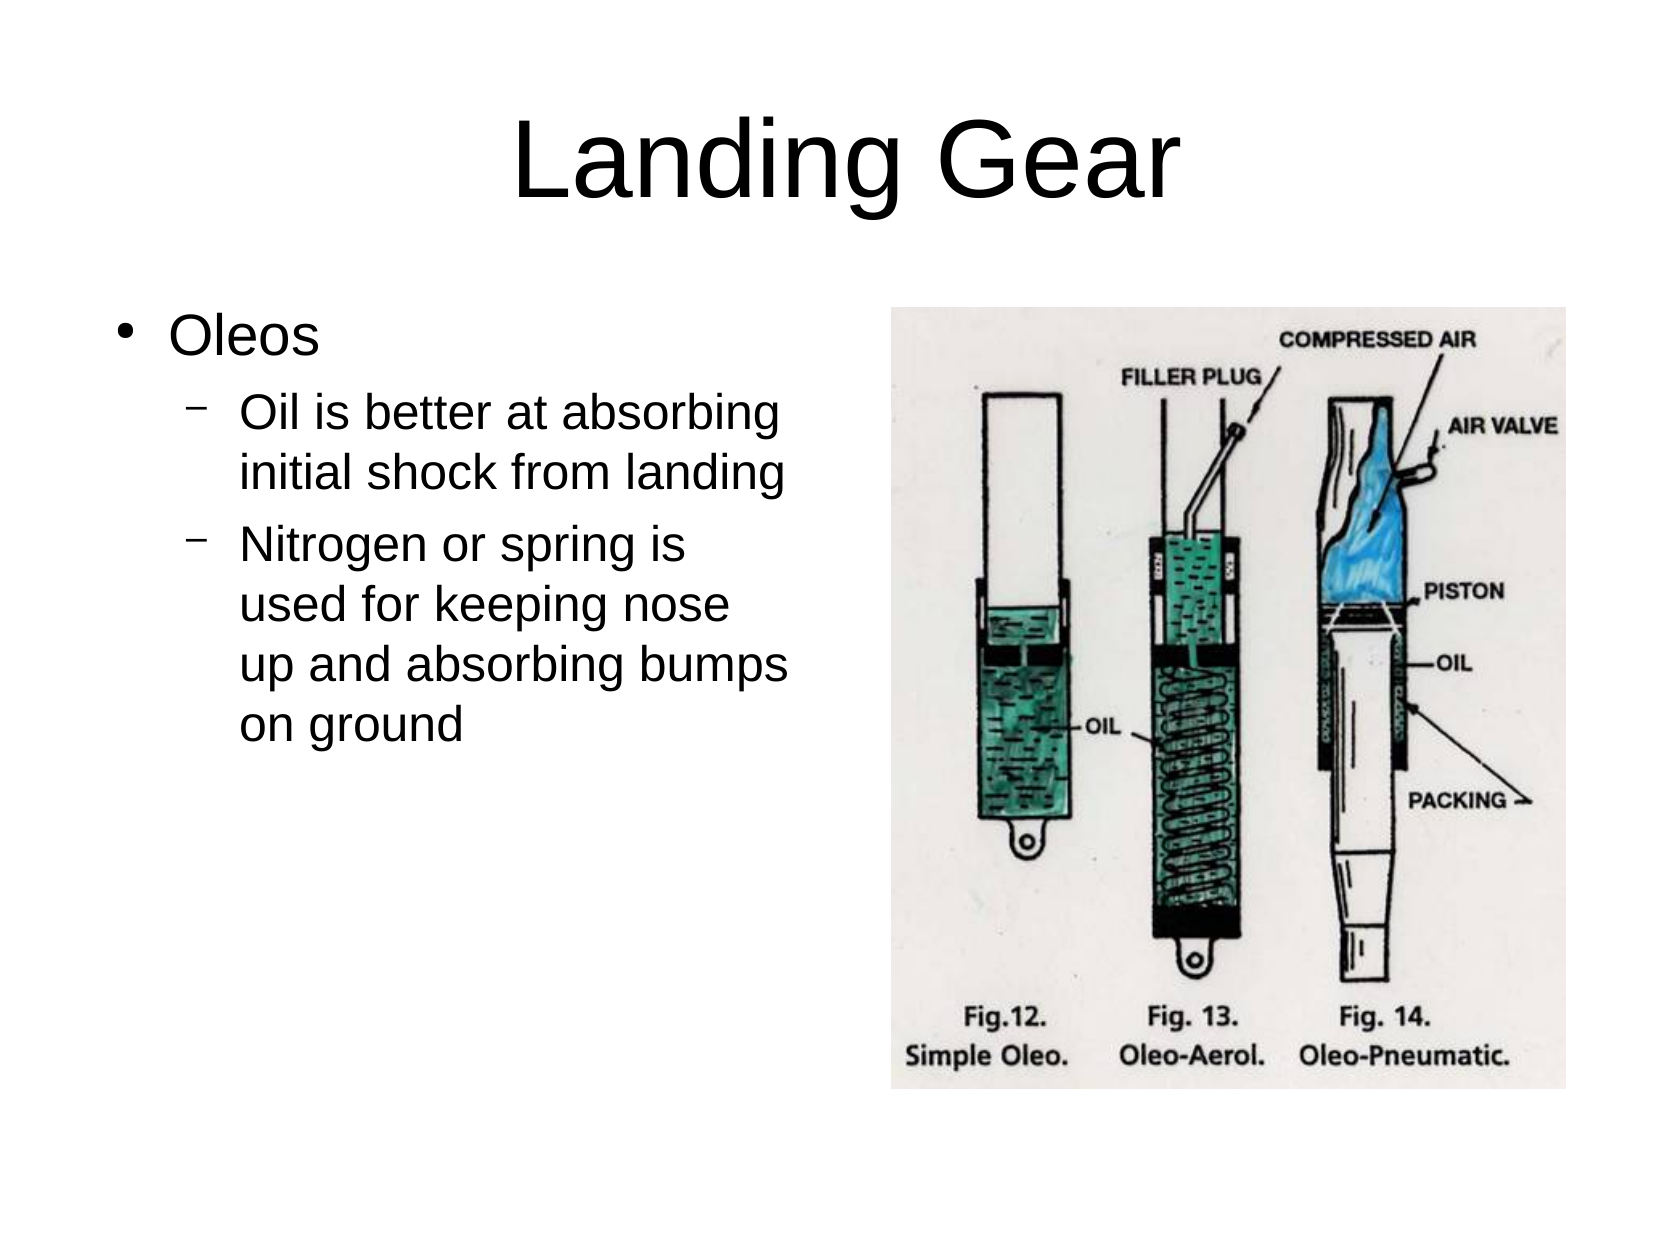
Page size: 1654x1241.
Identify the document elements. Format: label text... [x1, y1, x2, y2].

list Oleos Oil is better at absorbing initial shock from landing Nitrogen or spring is used for keeping nose up and absorbing bumps on ground [82, 289, 813, 1108]
title Landing Gear [82, 49, 1571, 257]
picture [891, 307, 1566, 1089]
